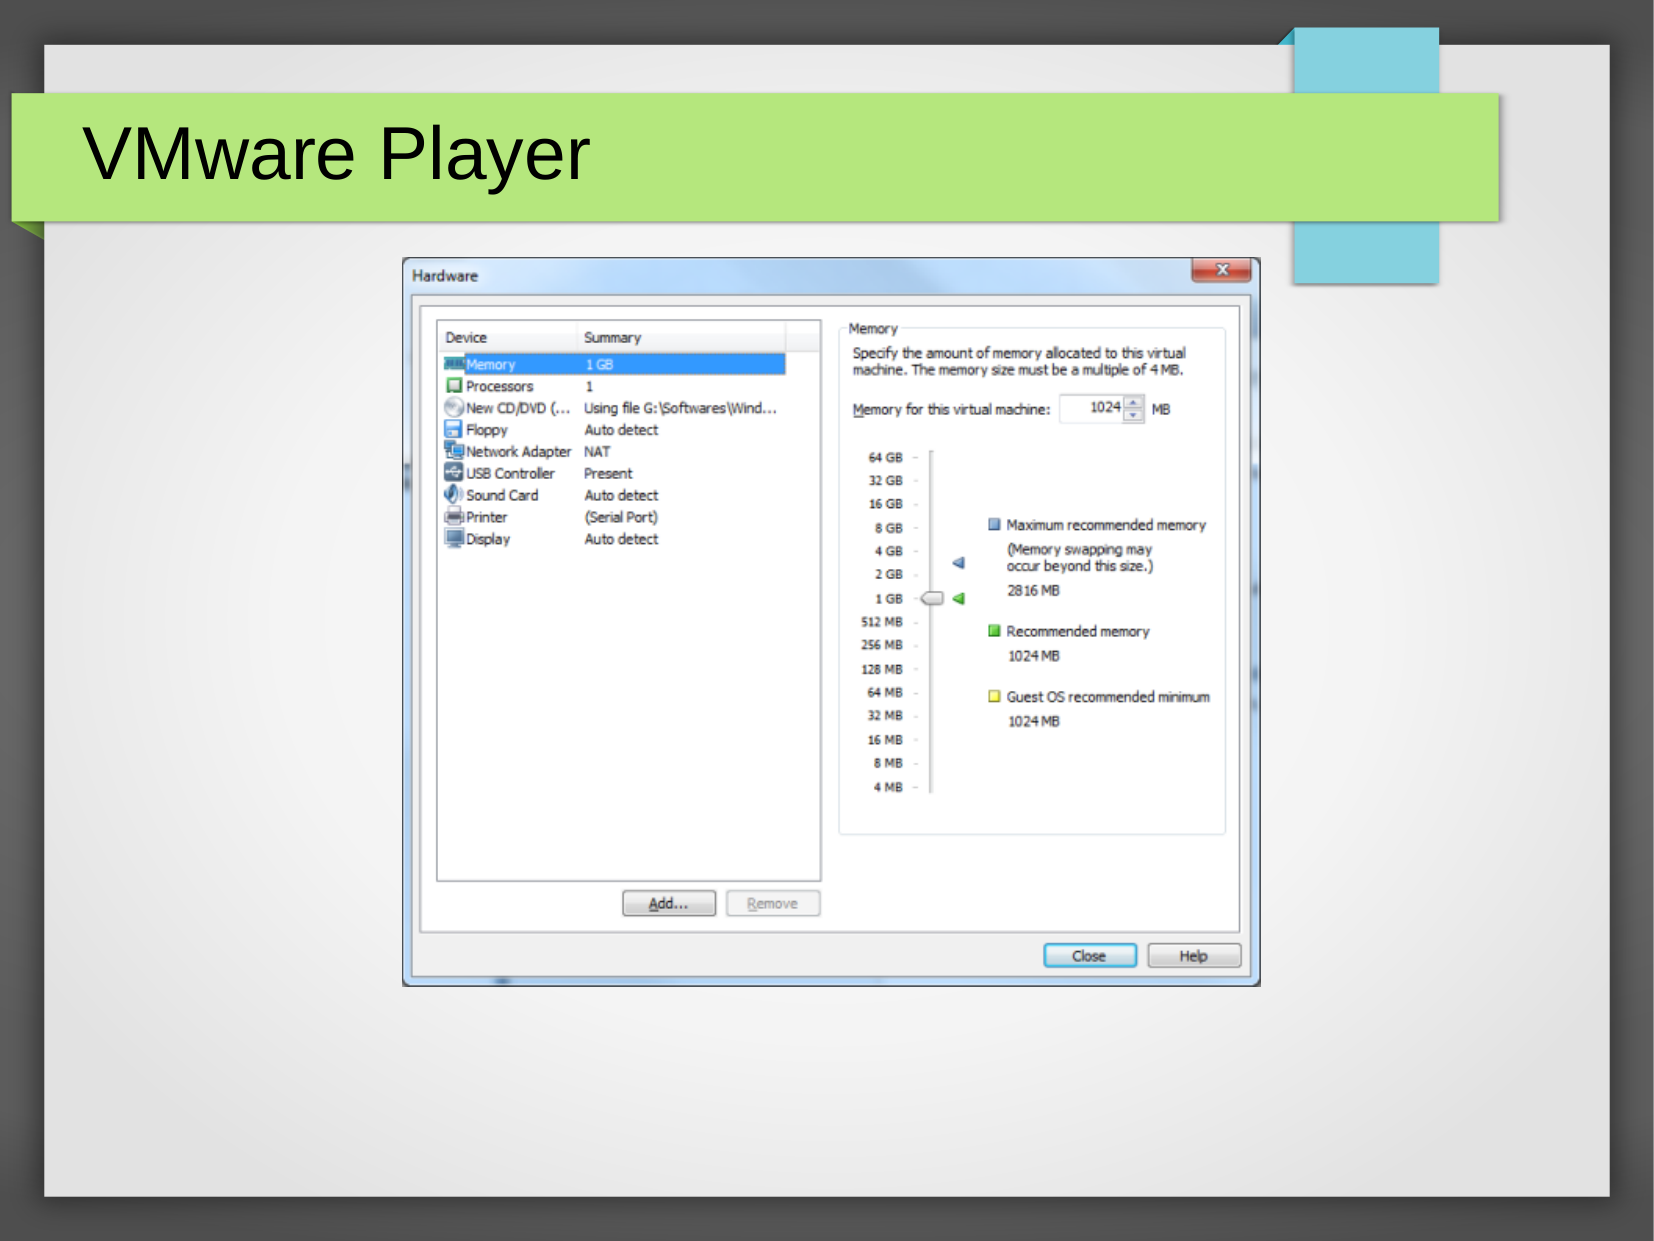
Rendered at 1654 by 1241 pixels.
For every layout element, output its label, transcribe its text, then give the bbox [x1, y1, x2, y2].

title VMware Player [82, 94, 1264, 213]
picture [0, 0, 1654, 1241]
